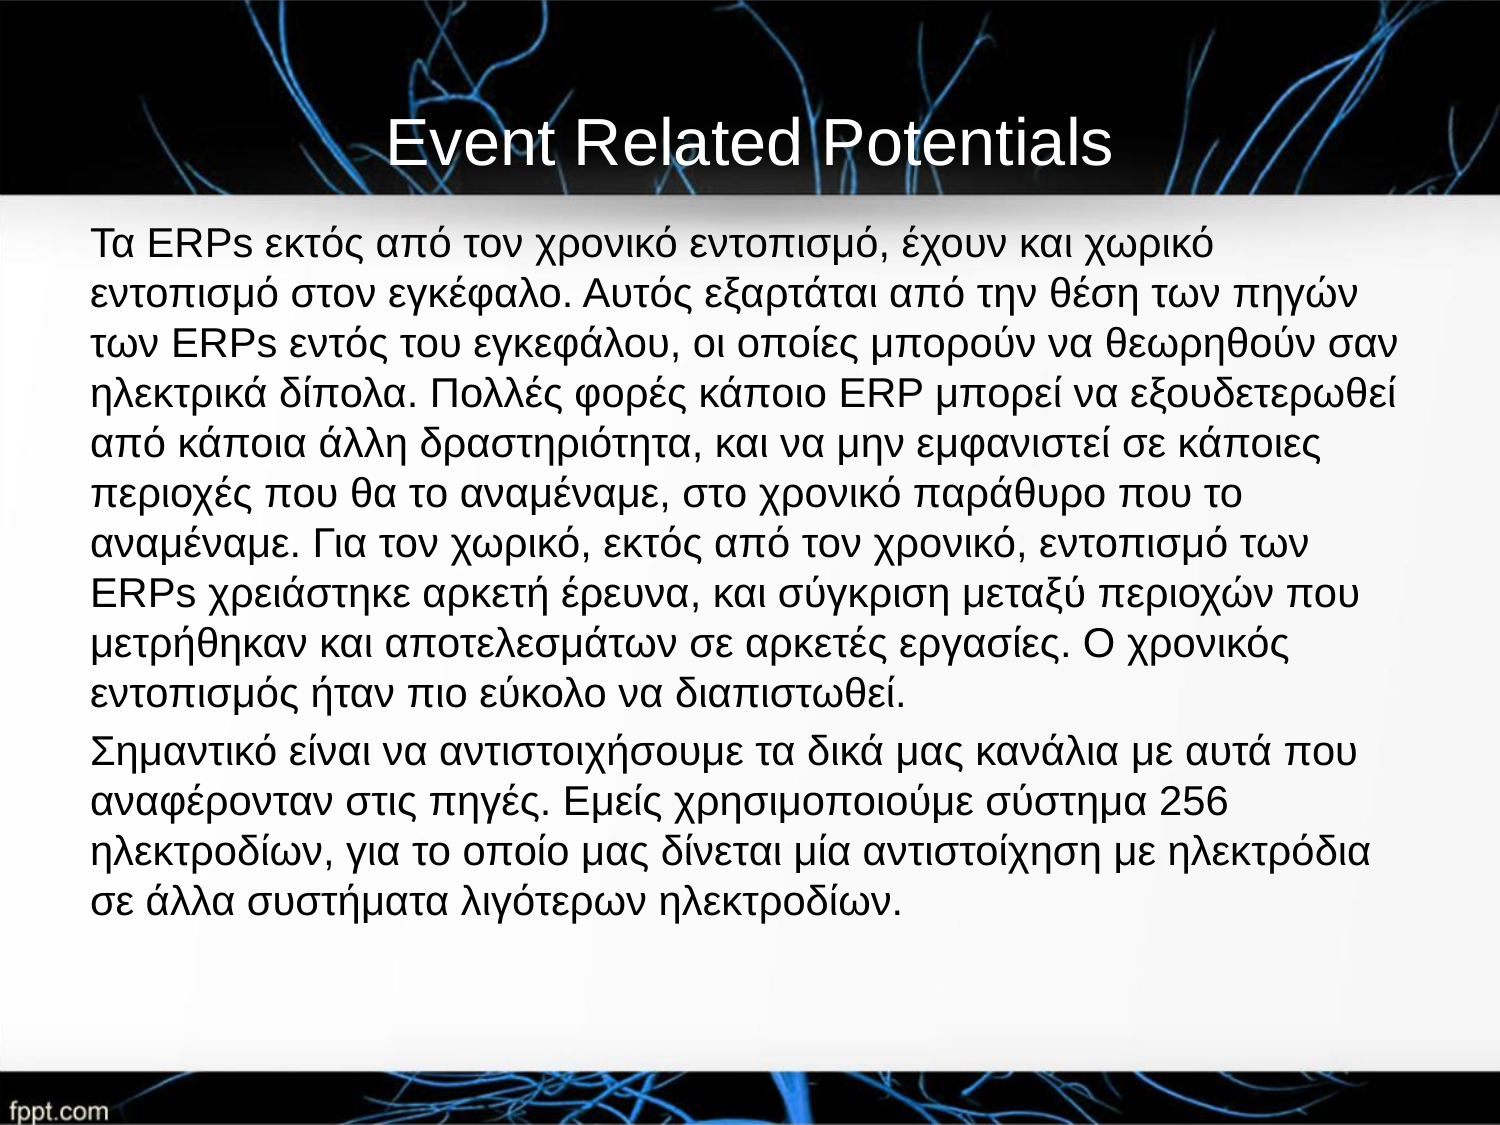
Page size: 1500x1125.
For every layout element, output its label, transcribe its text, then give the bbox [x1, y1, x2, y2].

picture [0, 0, 1500, 1125]
list Τα ERPs εκτός από τον χρονικό εντοπισμό, έχουν και χωρικό εντοπισμό στον εγκέφαλο. Αυτός εξαρτάται από την θέση των πηγών των ERPs εντός του εγκεφάλου, οι οποίες μπορούν να θεωρηθούν σαν ηλεκτρικά δίπολα. Πολλές φορές κάποιο ERP μπορεί να εξουδετερωθεί από κάποια άλλη δραστηριότητα, και να μην εμφανιστεί σε κάποιες περιοχές που θα το αναμέναμε, στο χρονικό παράθυρο που το αναμέναμε. Για τον χωρικό, εκτός από τον χρονικό, εντοπισμό των ERPs χρειάστηκε αρκετή έρευνα, και σύγκριση μεταξύ περιοχών που μετρήθηκαν και αποτελεσμάτων σε αρκετές εργασίες. O χρονικός εντοπισμός ήταν πιο εύκολο να διαπιστωθεί. Σημαντικό είναι να αντιστοιχήσουμε τα δικά μας κανάλια με αυτά που αναφέρονταν στις πηγές. Εμείς χρησιμοποιούμε σύστημα 256 ηλεκτροδίων, για το οποίο μας δίνεται μία αντιστοίχηση με ηλεκτρόδια σε άλλα συστήματα λιγότερων ηλεκτροδίων. [75, 208, 1425, 951]
title Event Related Potentials [75, 45, 1425, 208]
